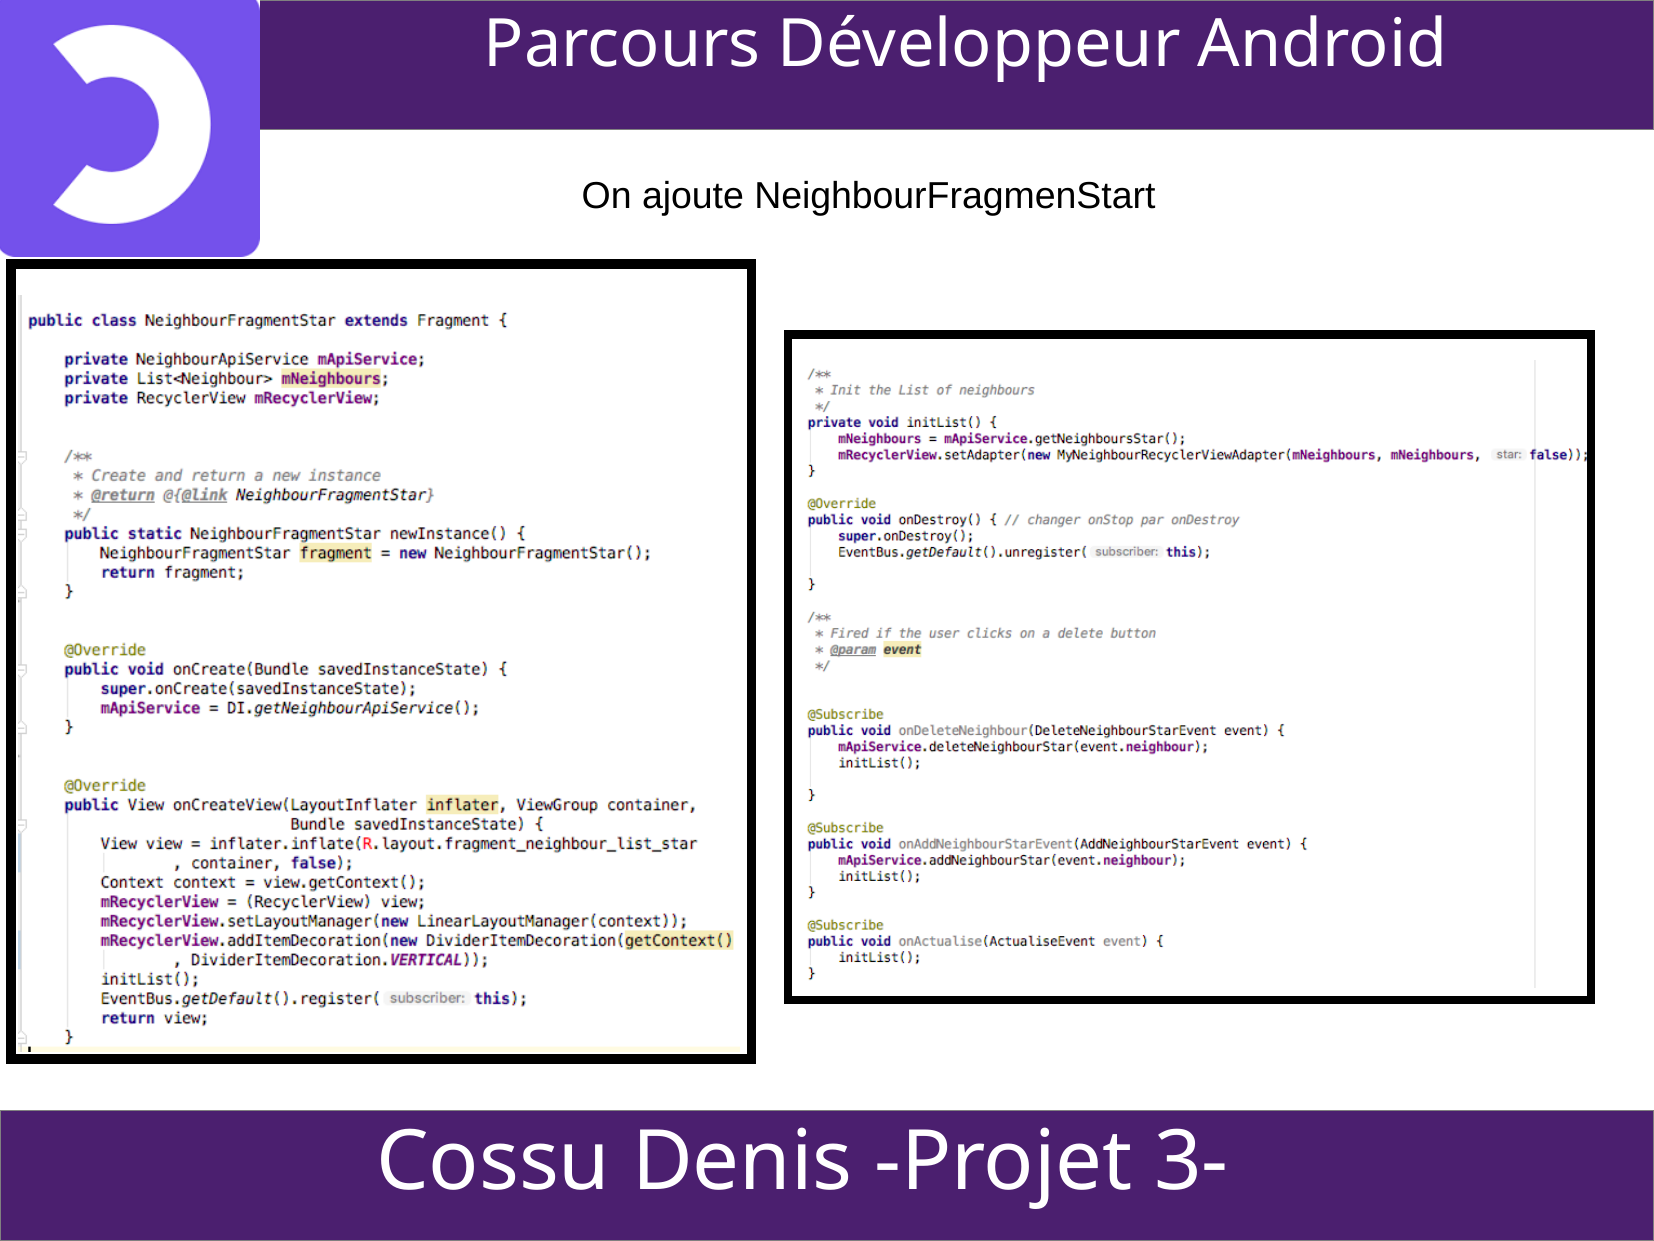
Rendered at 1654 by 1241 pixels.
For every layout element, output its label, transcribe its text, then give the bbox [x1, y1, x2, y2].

text_box [784, 330, 1595, 1004]
text_box [6, 259, 756, 1064]
picture [0, 0, 260, 257]
text_box On ajoute NeighbourFragmenStart [566, 167, 1205, 225]
picture [792, 360, 1587, 988]
picture [18, 295, 740, 1052]
